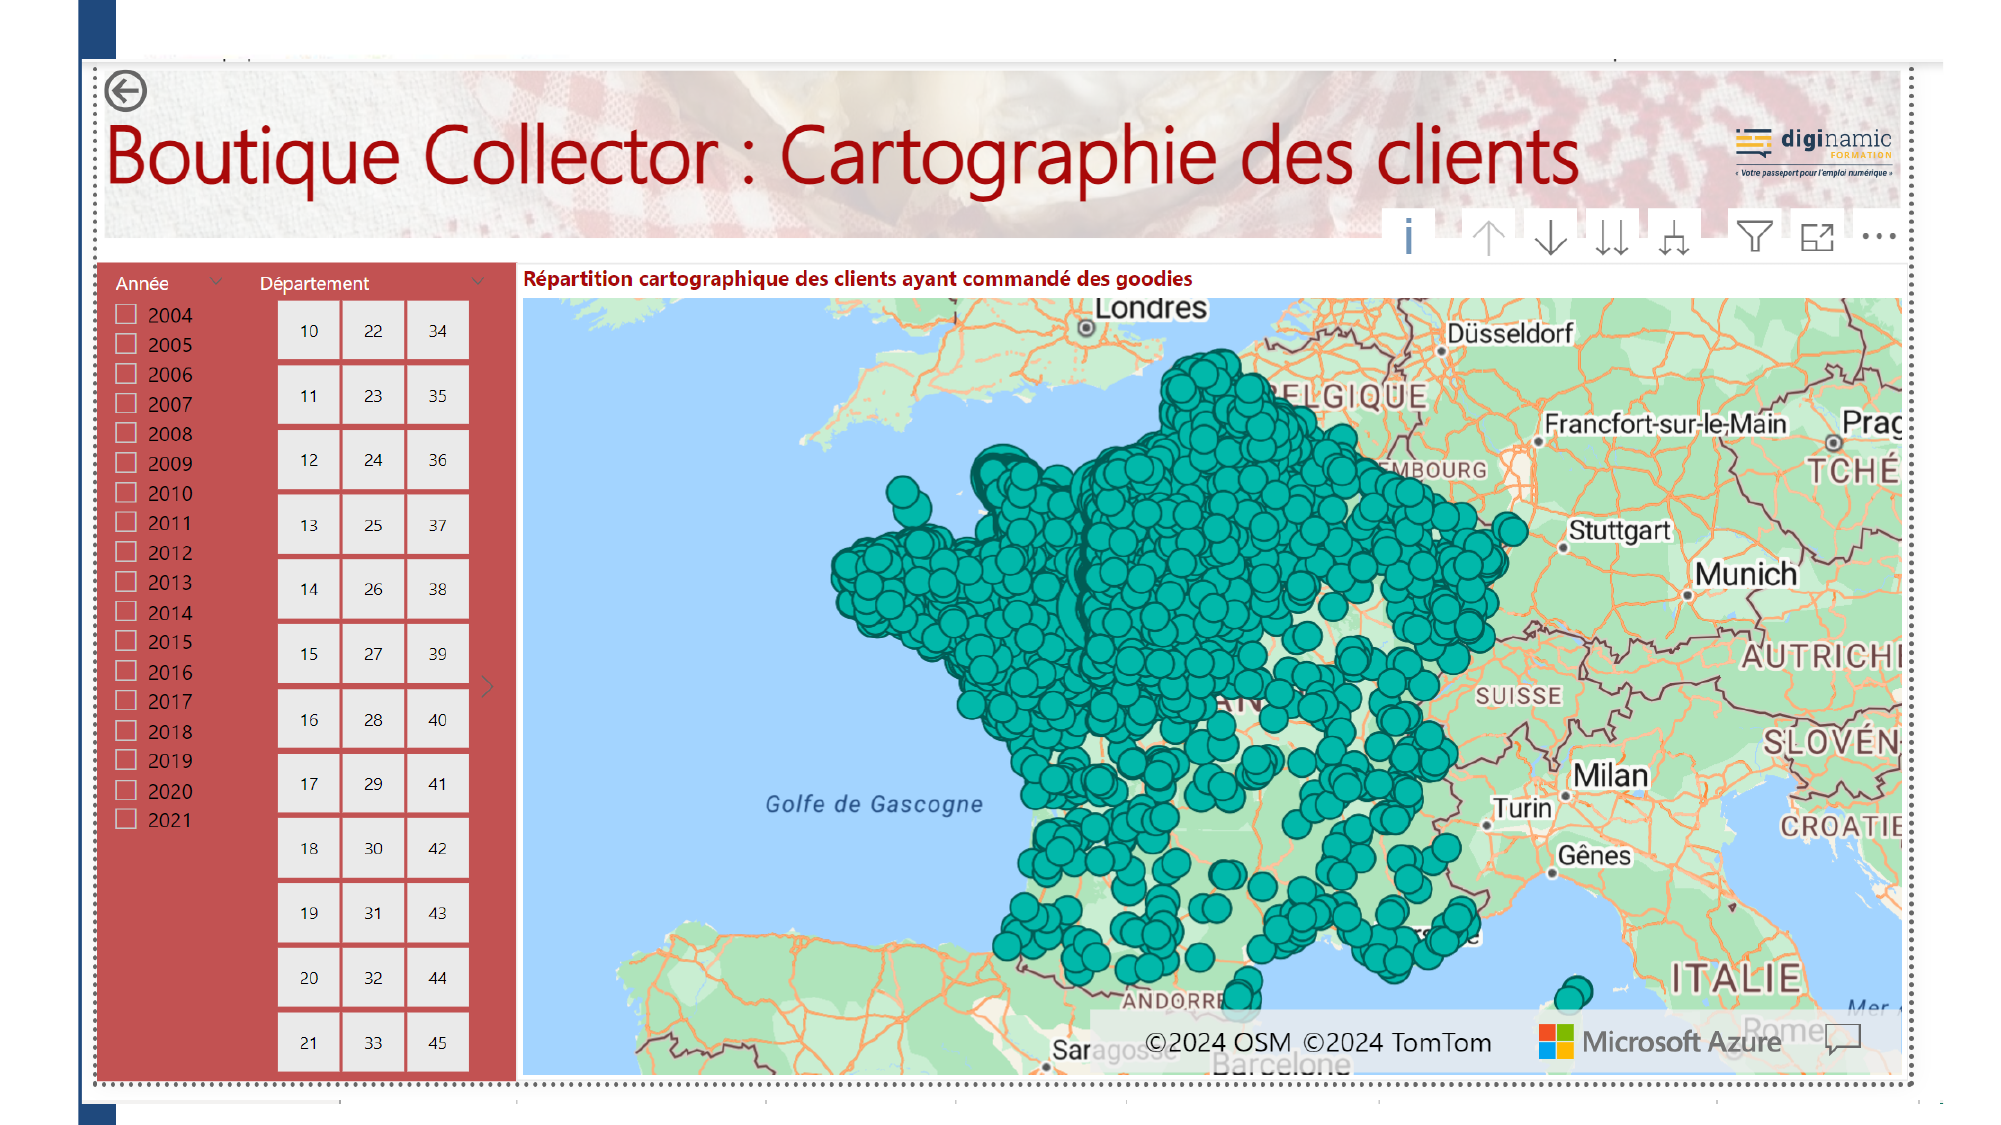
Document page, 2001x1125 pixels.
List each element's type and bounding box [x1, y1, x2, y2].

picture [81, 59, 1944, 1104]
